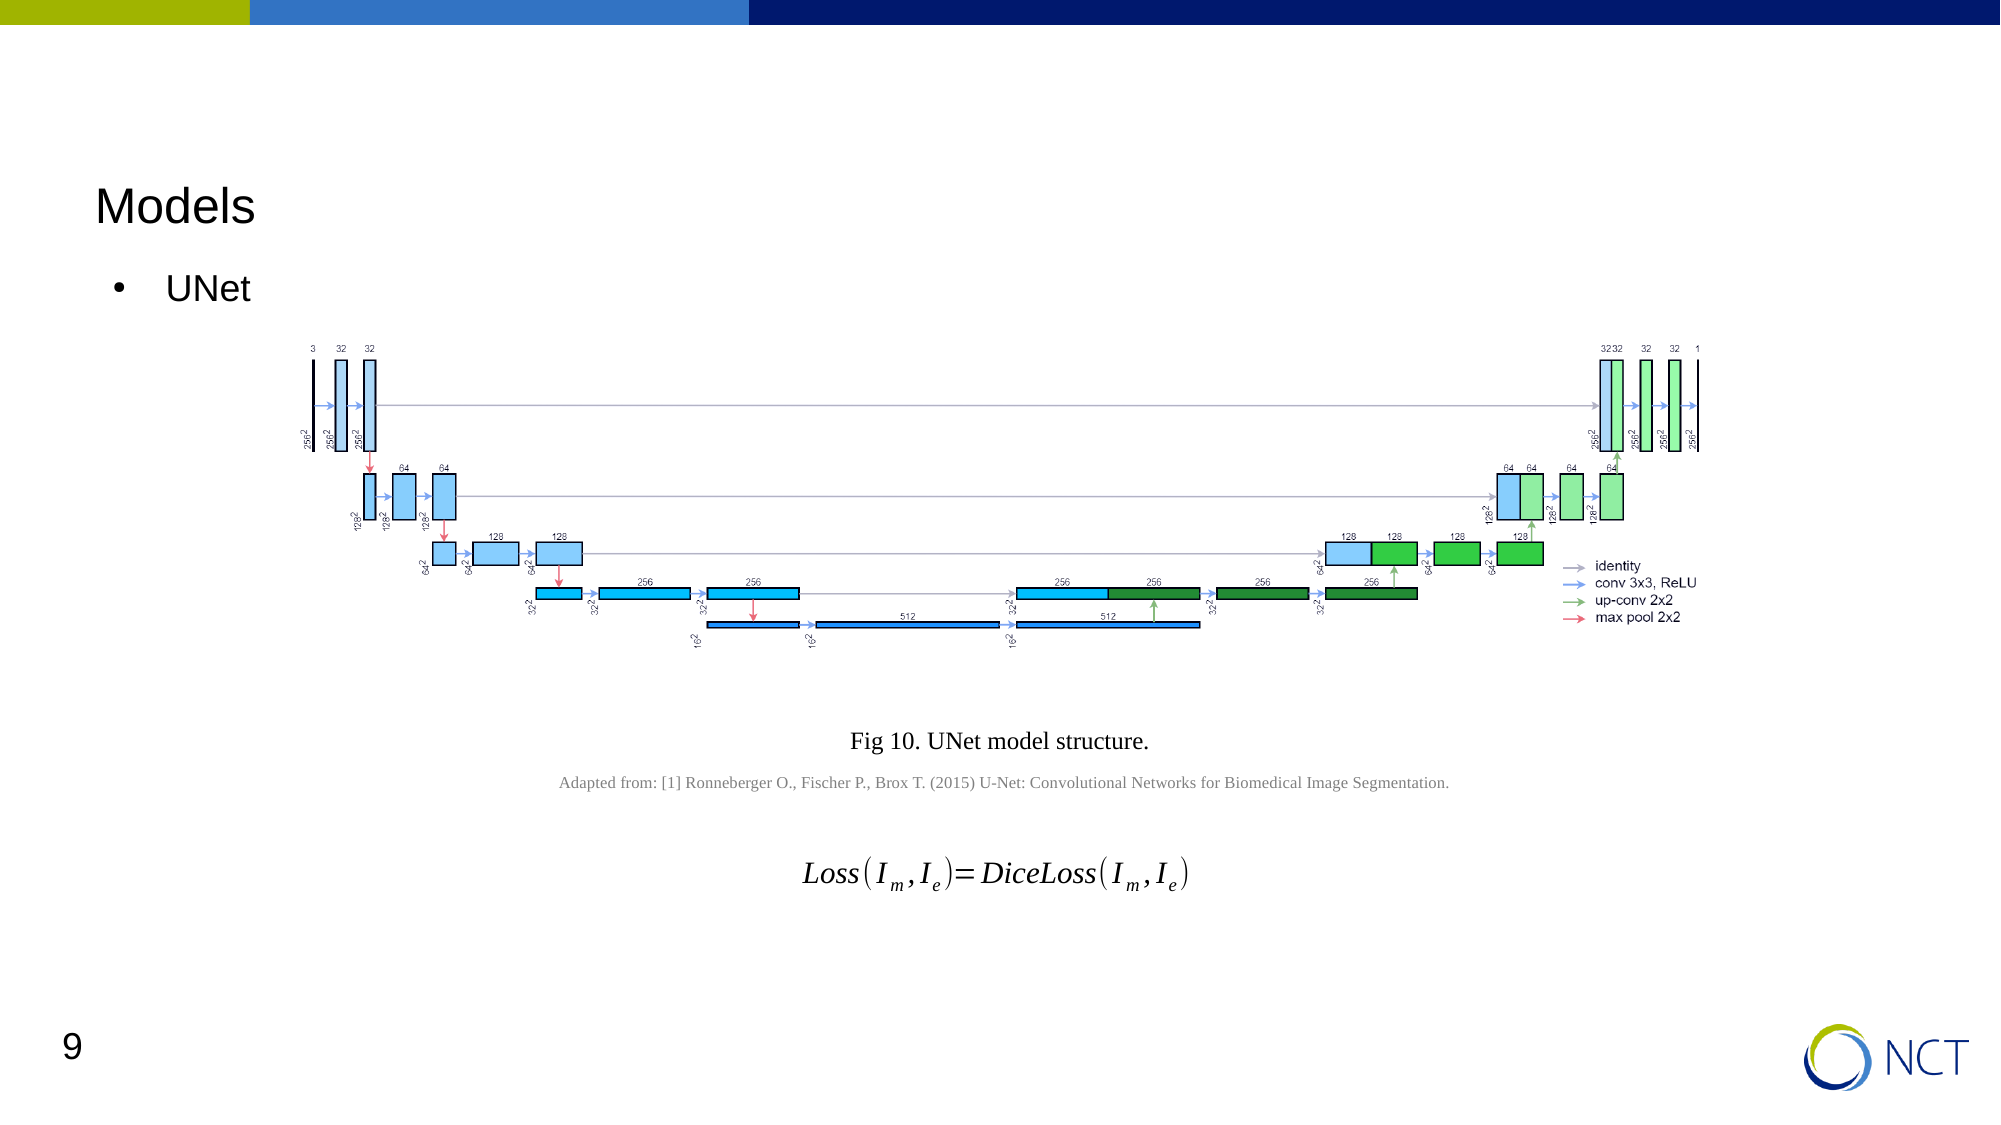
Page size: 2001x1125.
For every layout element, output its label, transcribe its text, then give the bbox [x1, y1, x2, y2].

chart [795, 855, 1196, 895]
list UNet [94, 267, 461, 319]
picture [1804, 1024, 1969, 1091]
picture [296, 342, 1704, 654]
text_box Fig 10. UNet model structure. Adapted from: [1] Ronneberger O., Fischer P., Brox T. (2015) U-Net: Convolutional Networks for Biomedical Image Segmentation. [540, 720, 1486, 801]
title Models [94, 112, 1886, 300]
